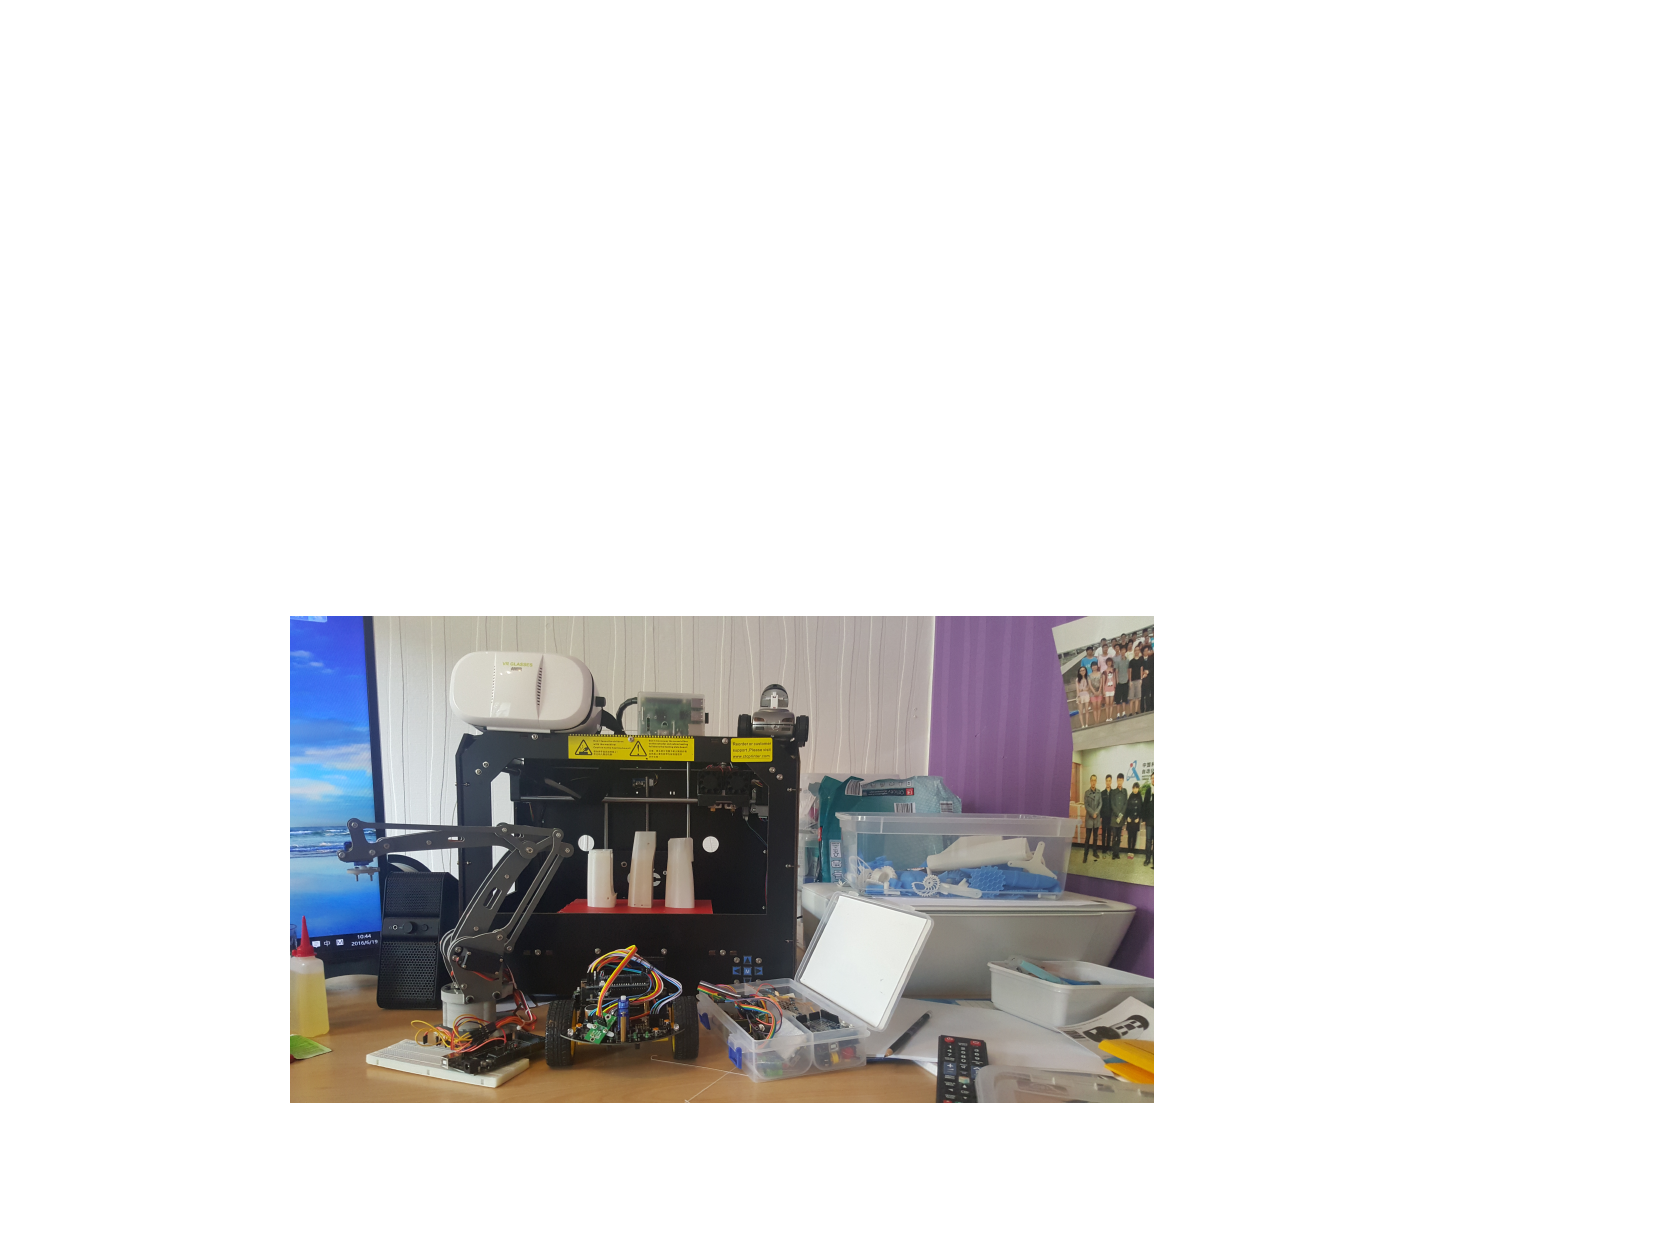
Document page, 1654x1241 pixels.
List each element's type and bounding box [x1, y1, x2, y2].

picture [290, 616, 1154, 1103]
